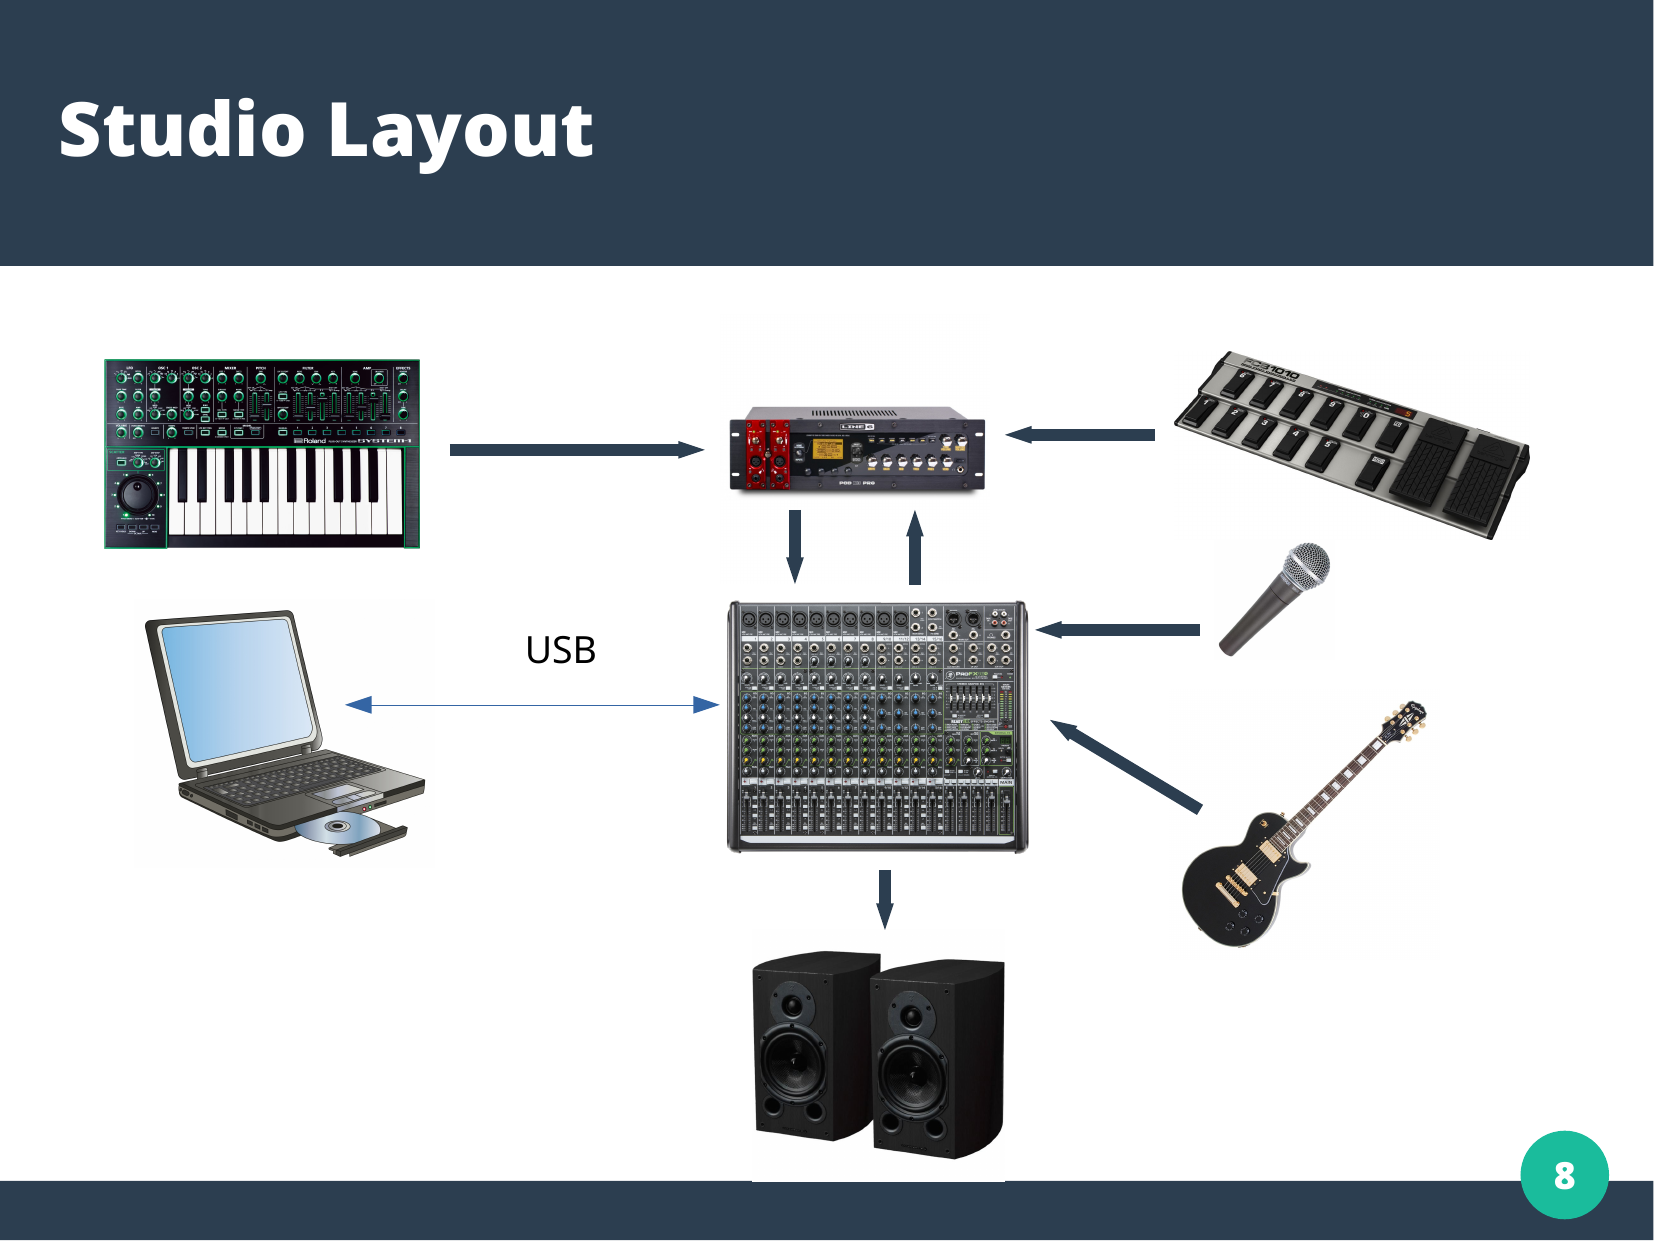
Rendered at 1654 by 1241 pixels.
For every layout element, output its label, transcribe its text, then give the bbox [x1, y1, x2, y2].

picture [752, 929, 1005, 1182]
picture [134, 599, 435, 868]
picture [1169, 689, 1440, 960]
picture [104, 359, 420, 549]
picture [1174, 351, 1530, 660]
picture [719, 314, 1036, 885]
text_box USB [509, 616, 617, 680]
title Studio Layout [58, 49, 1595, 207]
